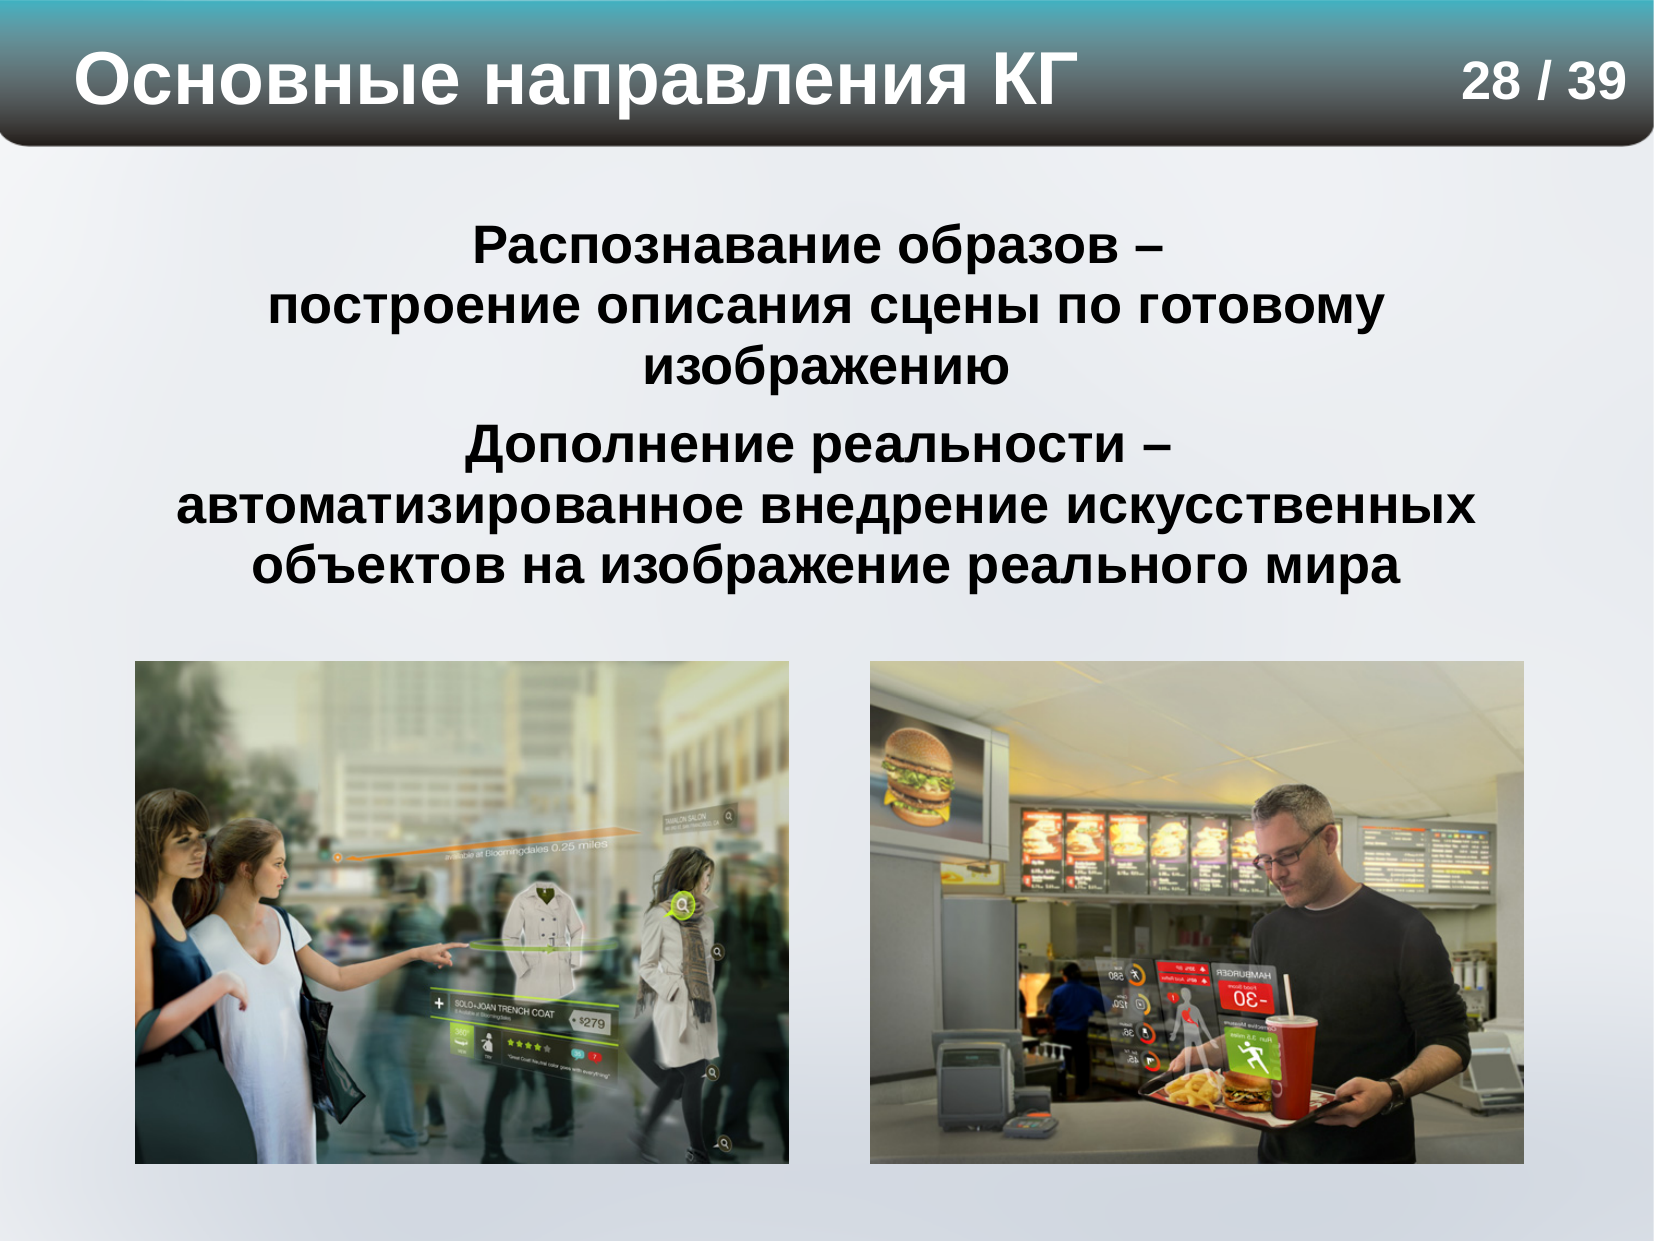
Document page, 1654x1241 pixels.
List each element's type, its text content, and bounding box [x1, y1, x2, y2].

picture [0, 0, 1654, 1241]
text_box Основные направления КГ [59, 29, 1329, 129]
text_box <number> / 39 [1446, 42, 1654, 179]
text_box Распознавание образов – построение описания сцены по готовому изображению Дополнение реальности – автоматизированное внедрение искусственных объектов на изображение реального мира [118, 206, 1536, 603]
